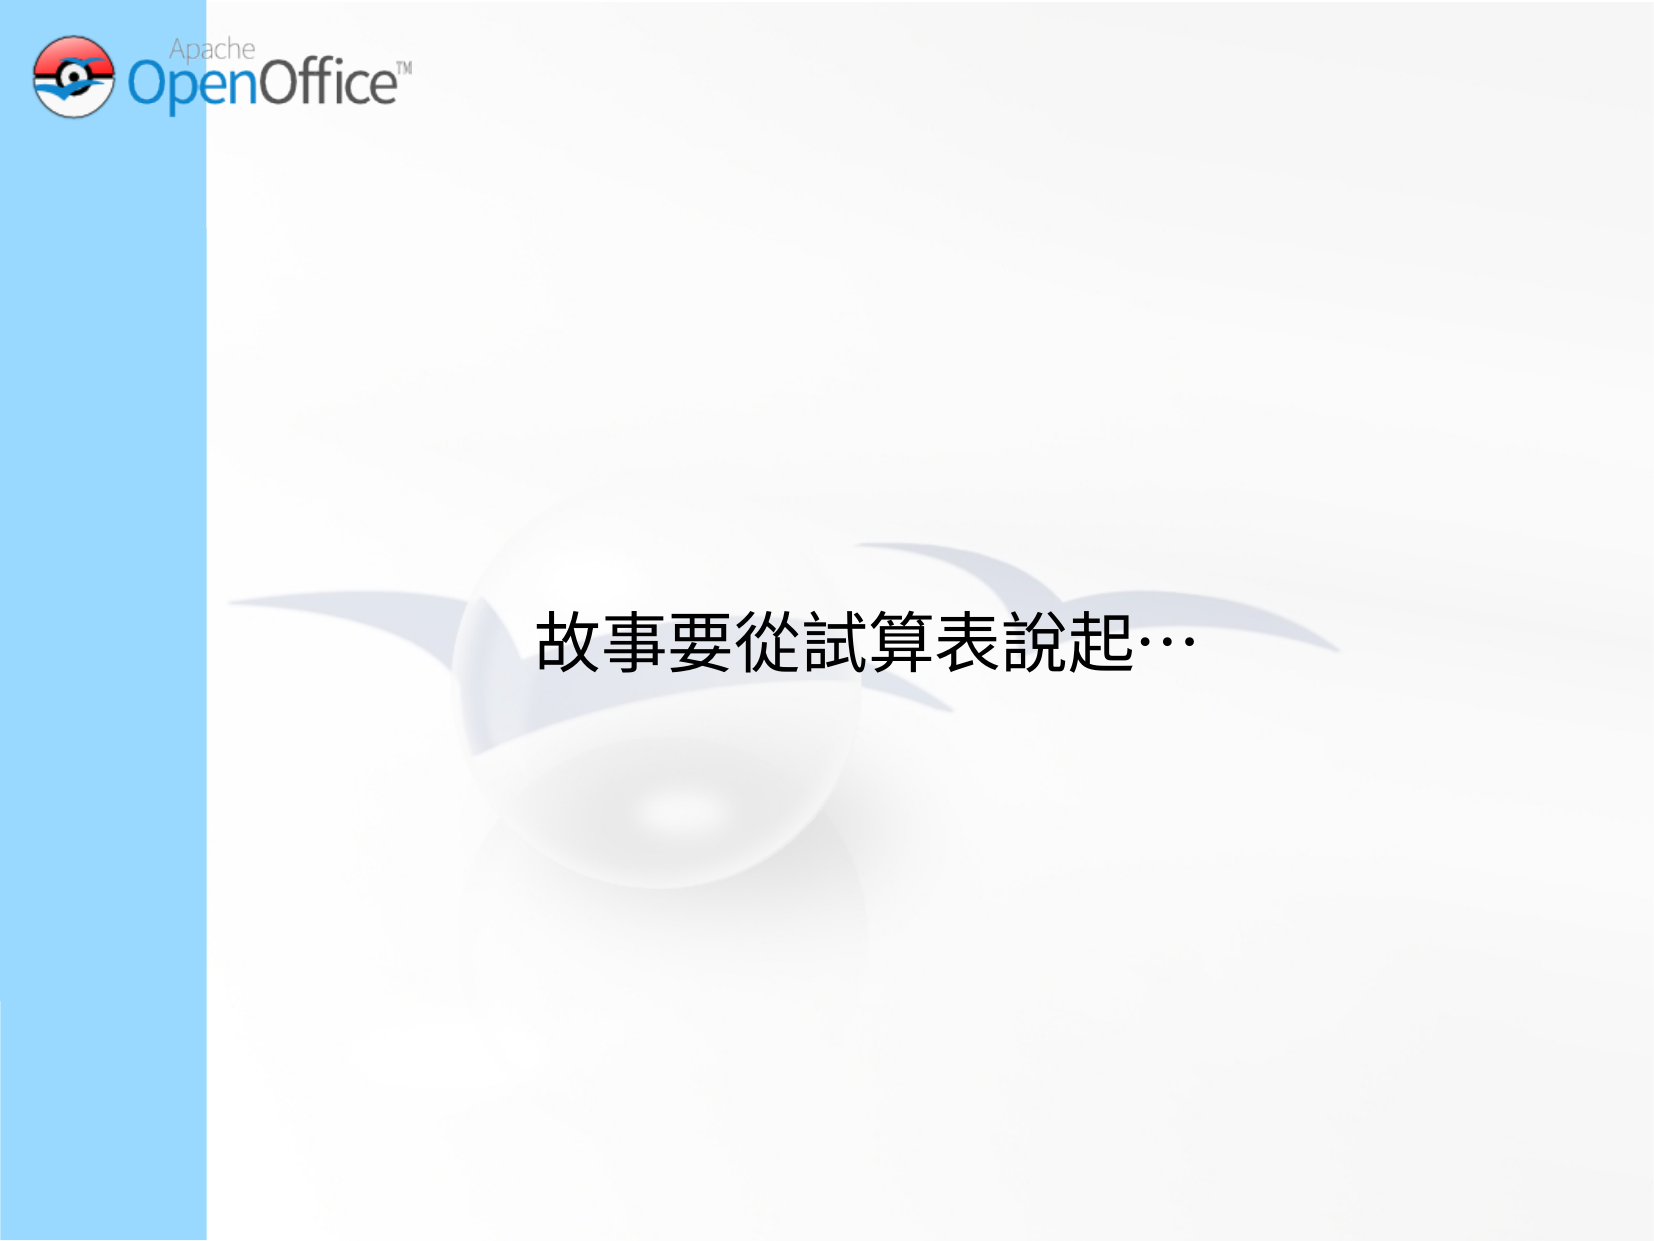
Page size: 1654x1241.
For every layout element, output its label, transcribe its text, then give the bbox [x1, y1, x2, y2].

subtitle 故事要從試算表說起… [165, 108, 1571, 1168]
picture [31, 2, 1654, 1241]
